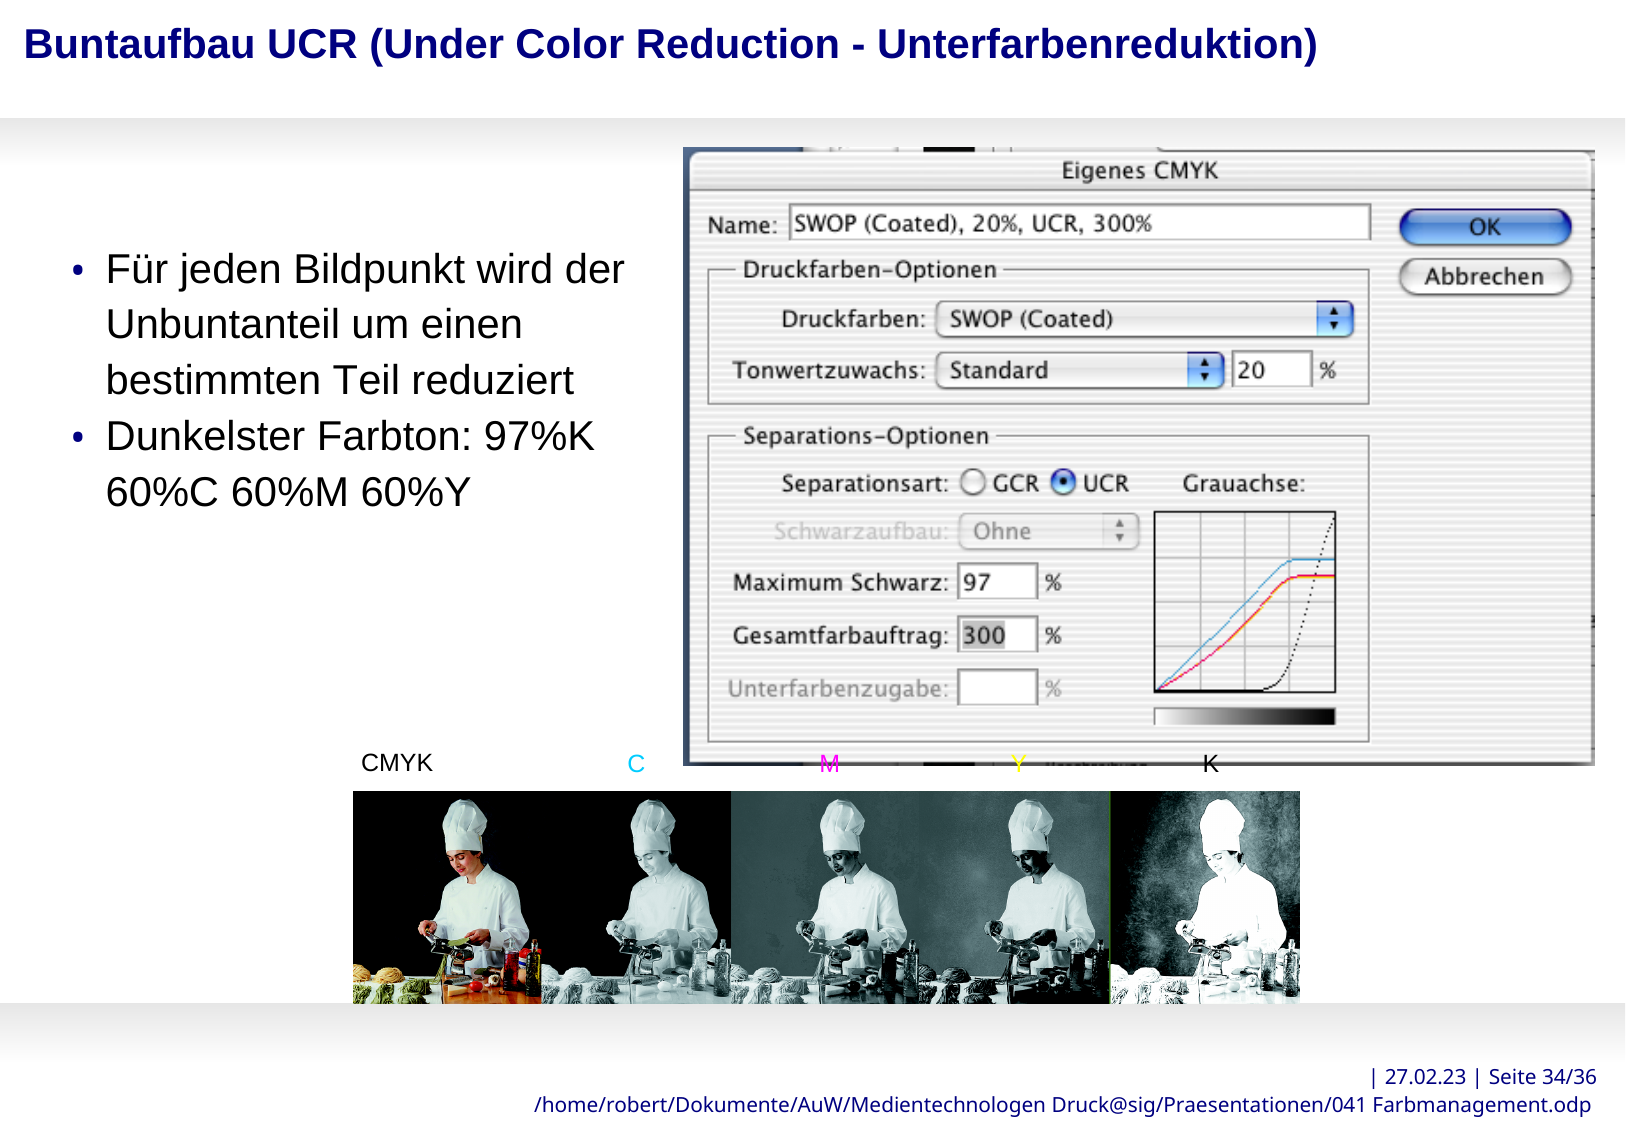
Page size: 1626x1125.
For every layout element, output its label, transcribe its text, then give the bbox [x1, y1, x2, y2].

text_box CMYK [361, 749, 434, 786]
picture [353, 791, 1300, 1004]
picture [683, 147, 1595, 766]
text_box C [627, 749, 646, 786]
text_box Y [1010, 749, 1028, 786]
list Für jeden Bildpunkt wird der Unbuntanteil um einen bestimmten Teil reduziert Dunkelster Farbton: 97%K 60%C 60%M 60%Y [23, 236, 680, 789]
text_box M [819, 749, 841, 786]
title Buntaufbau UCR (Under Color Reduction - Unterfarbenreduktion) [23, 11, 1600, 130]
text_box K [1202, 749, 1220, 786]
